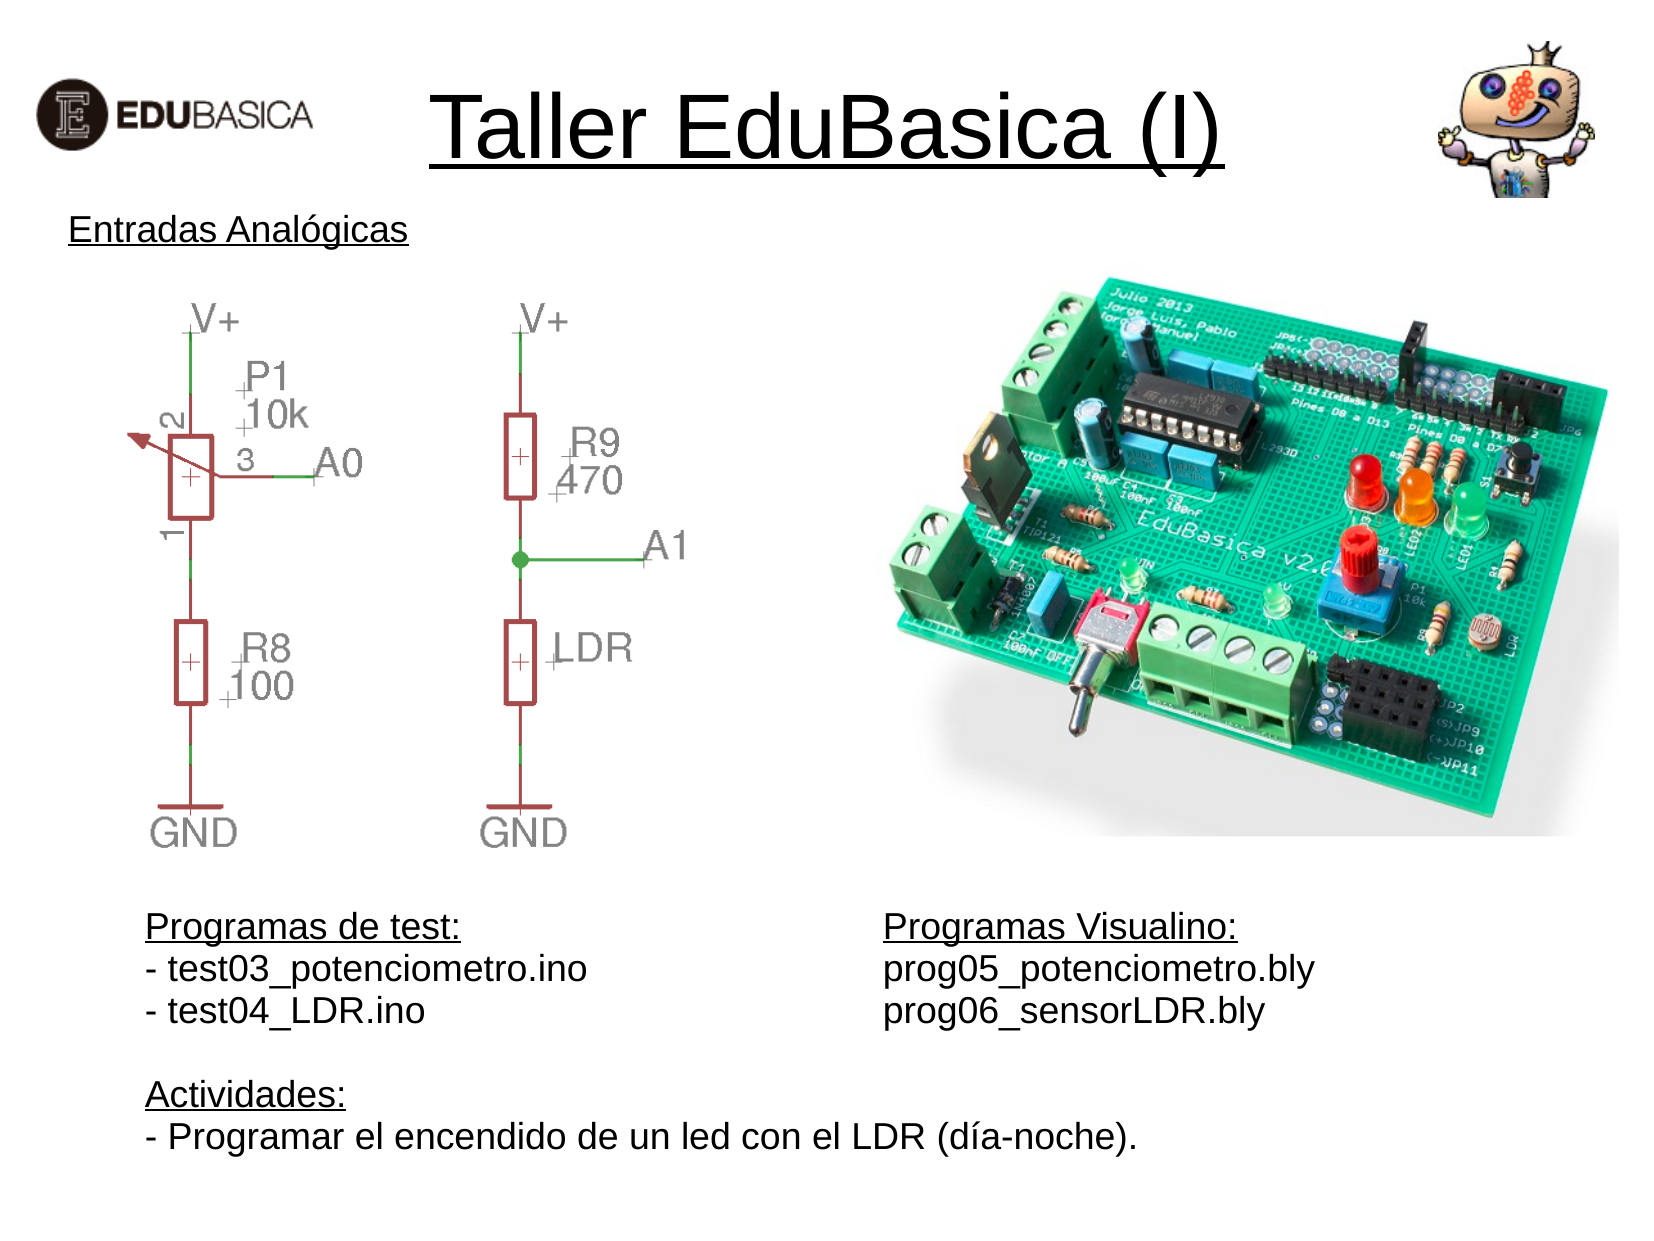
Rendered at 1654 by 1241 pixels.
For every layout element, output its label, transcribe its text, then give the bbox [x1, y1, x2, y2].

picture [35, 77, 316, 154]
text_box Entradas Analógicas [53, 200, 424, 258]
picture [1438, 41, 1595, 198]
picture [100, 290, 703, 857]
picture [875, 261, 1619, 839]
title Taller EduBasica (I) [82, 23, 1571, 231]
text_box Programas de test: Programas Visualino: - test03_potenciometro.ino prog05_potenciometro.bly - test04_LDR.ino prog06_sensorLDR.bly Actividades: - Programar el encendido de un led con el LDR (día-noche). [129, 897, 1619, 1165]
